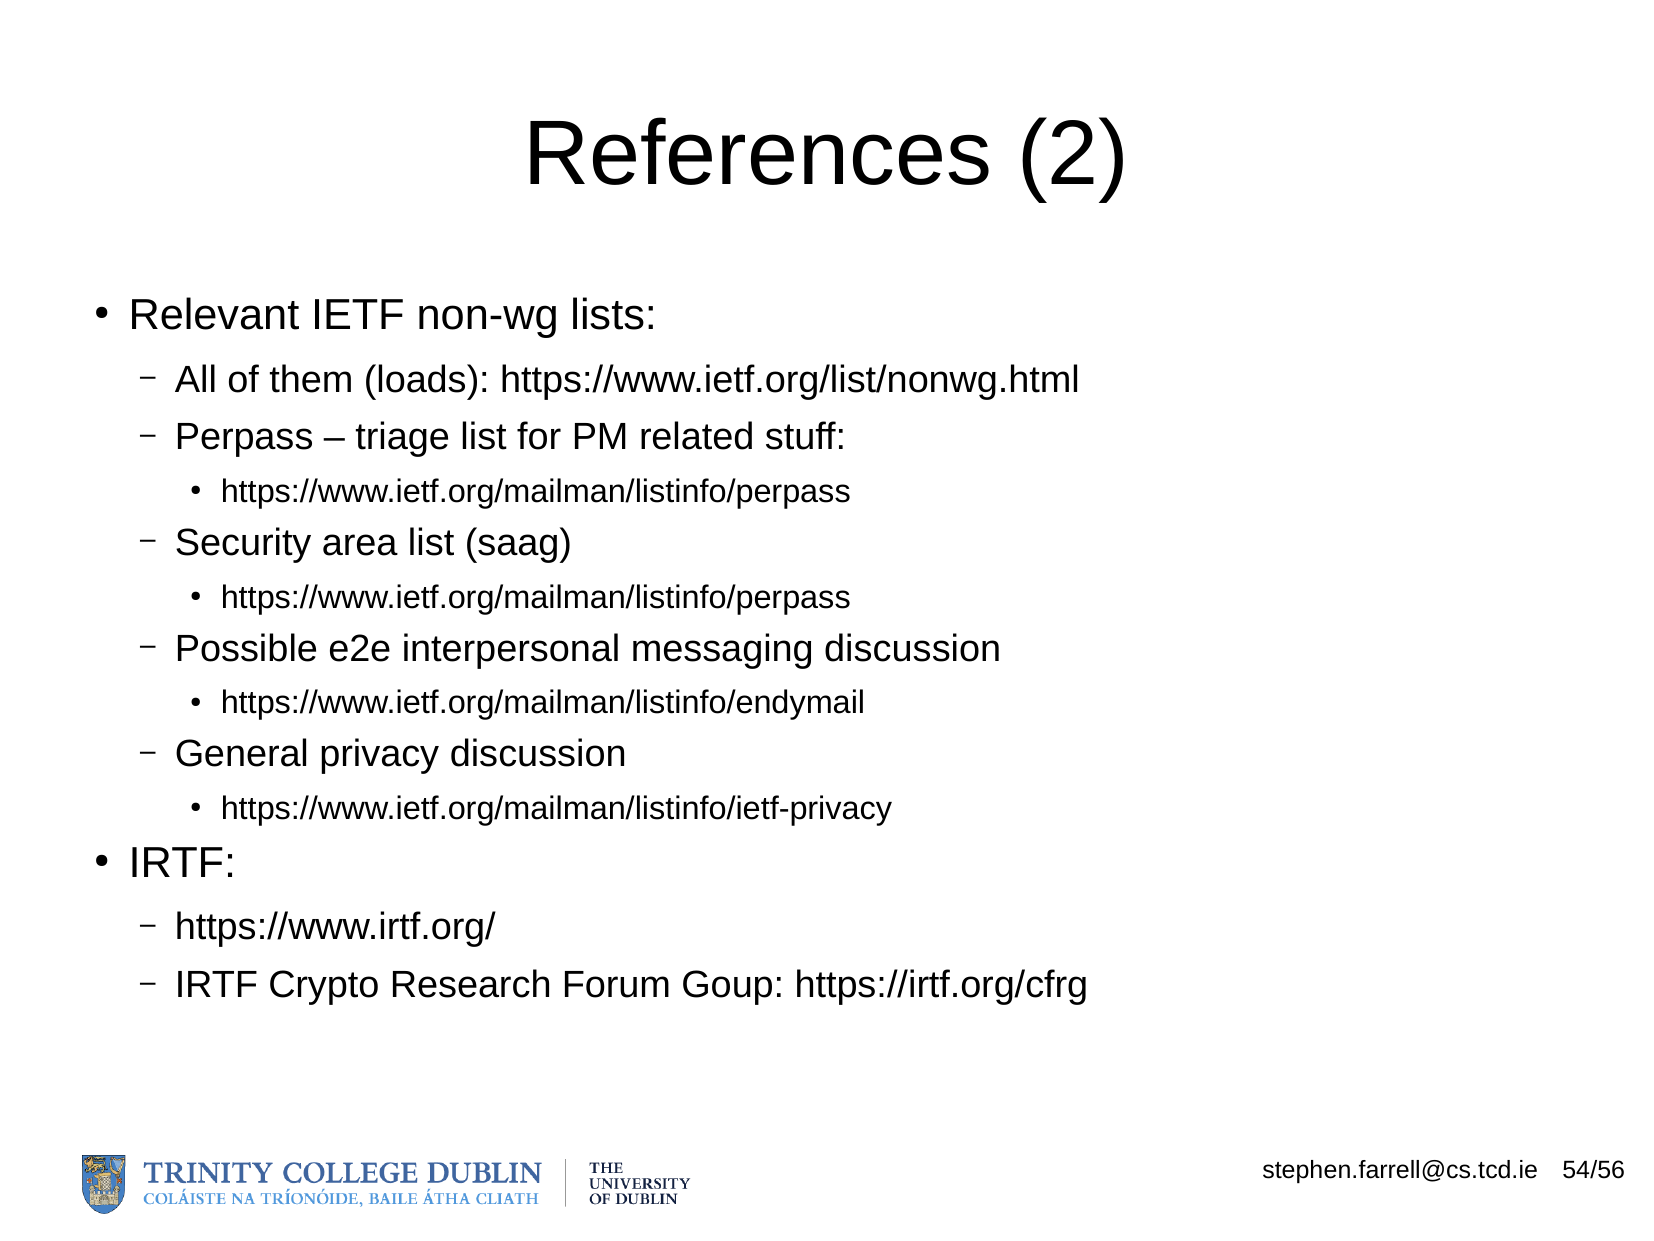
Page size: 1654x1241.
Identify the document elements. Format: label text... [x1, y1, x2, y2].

picture [82, 1155, 694, 1214]
title References (2) [82, 49, 1571, 257]
list Relevant IETF non-wg lists: All of them (loads): https://www.ietf.org/list/nonwg.html Perpass – triage list for PM related stuff: https://www.ietf.org/mailman/listinfo/perpass Security area list (saag) https://www.ietf.org/mailman/listinfo/perpass Possible e2e interpersonal messaging discussion https://www.ietf.org/mailman/listinfo/endymail General privacy discussion https://www.ietf.org/mailman/listinfo/ietf-privacy IRTF: https://www.irtf.org/ IRTF Crypto Research Forum Goup: https://irtf.org/cfrg [82, 290, 1571, 1010]
